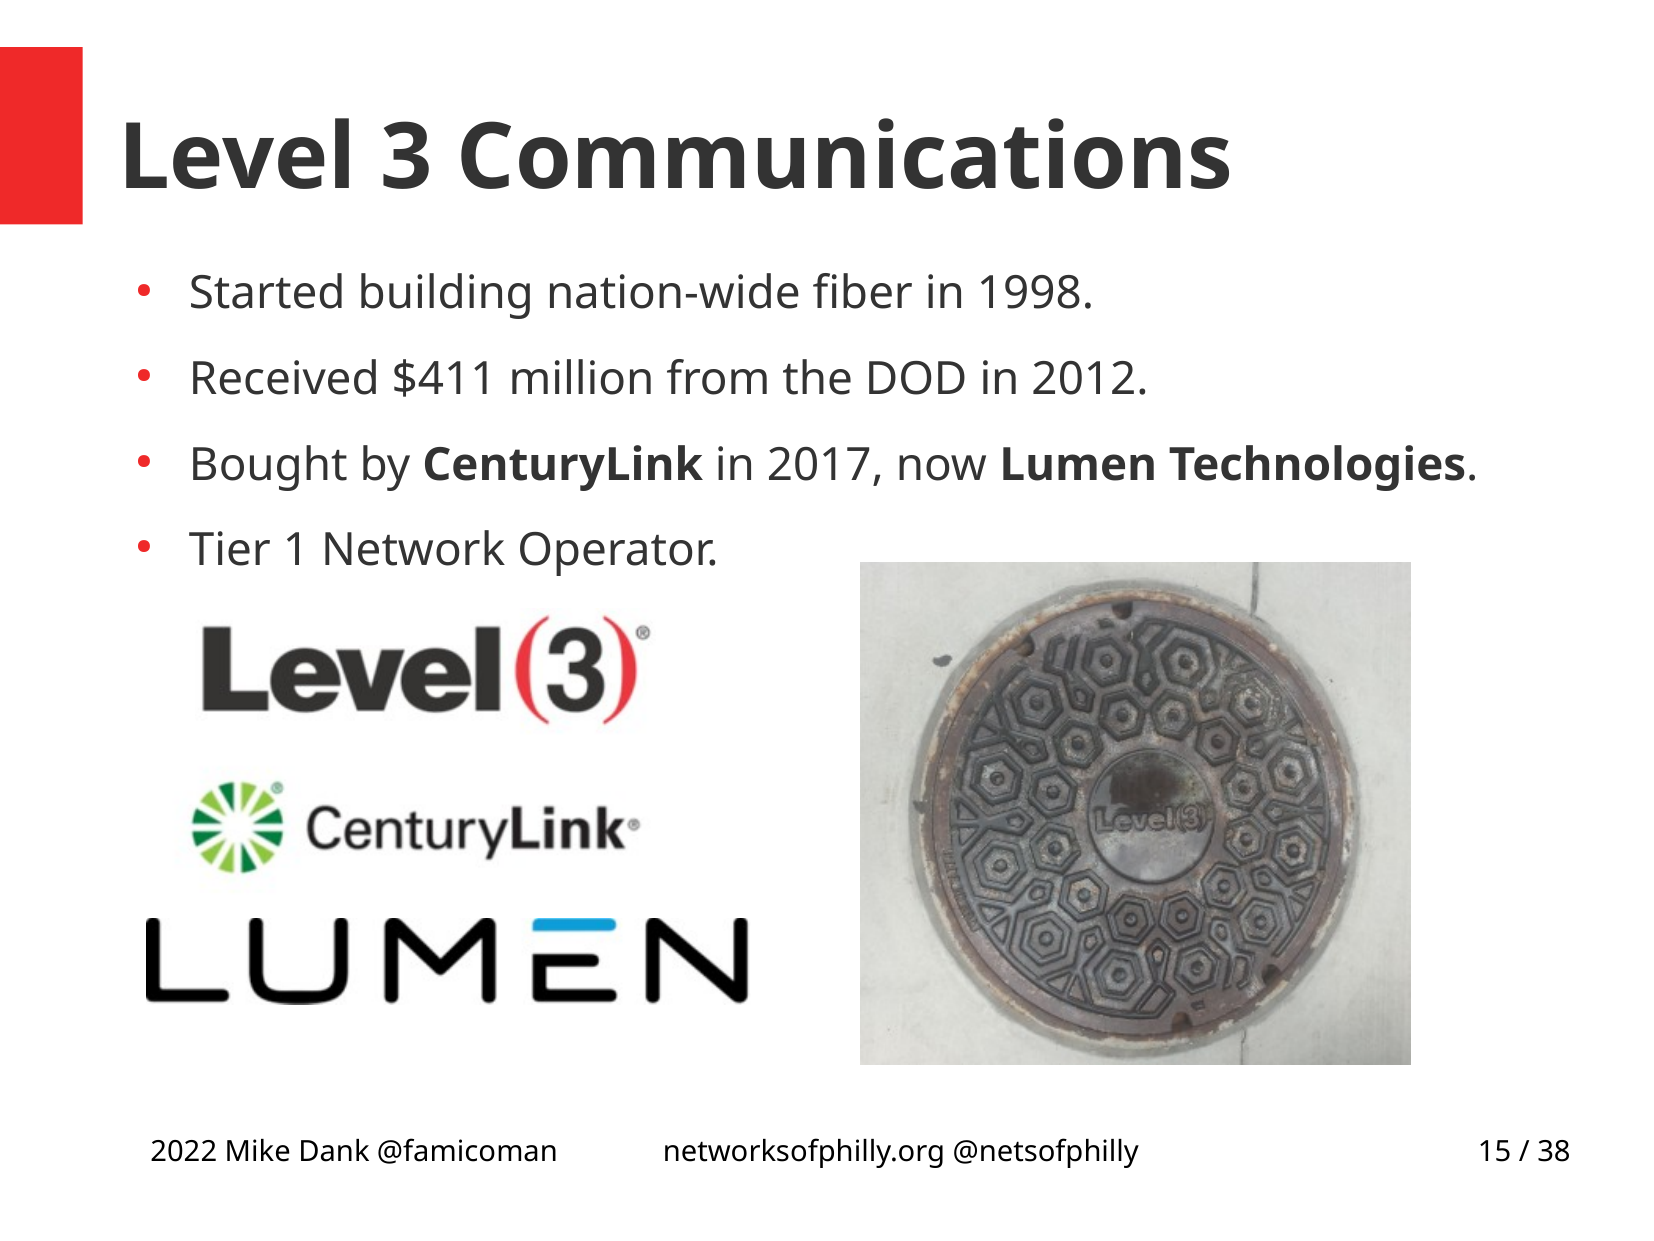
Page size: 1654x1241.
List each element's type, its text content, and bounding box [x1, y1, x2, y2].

picture [150, 742, 665, 916]
picture [146, 918, 751, 1006]
list Started building nation-wide fiber in 1998. Received $411 million from the DOD in 2012. Bought by CenturyLink in 2017, now Lumen Technologies. Tier 1 Network Operator. [118, 259, 1576, 980]
picture [860, 562, 1411, 1066]
title Level 3 Communications [118, 49, 1571, 257]
picture [195, 608, 656, 736]
